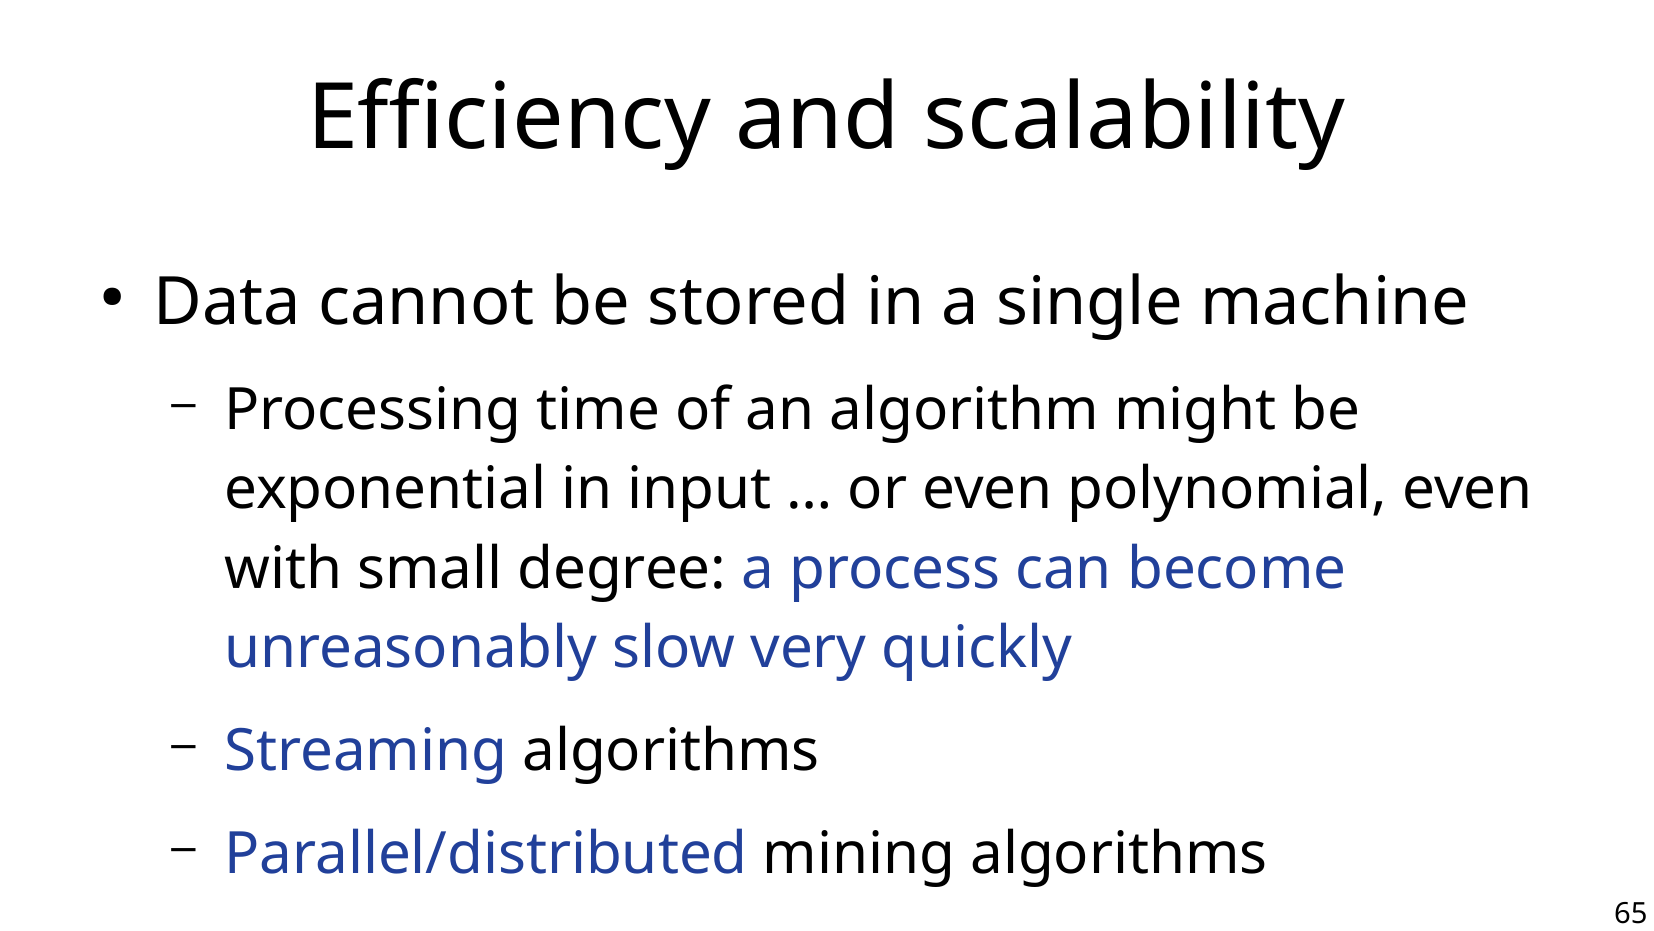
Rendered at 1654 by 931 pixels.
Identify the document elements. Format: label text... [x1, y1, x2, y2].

list Data cannot be stored in a single machine Processing time of an algorithm might be exponential in input … or even polynomial, even with small degree: a process can become unreasonably slow very quickly Streaming algorithms Parallel/distributed mining algorithms [82, 253, 1571, 901]
title Efficiency and scalability [82, 1, 1571, 226]
